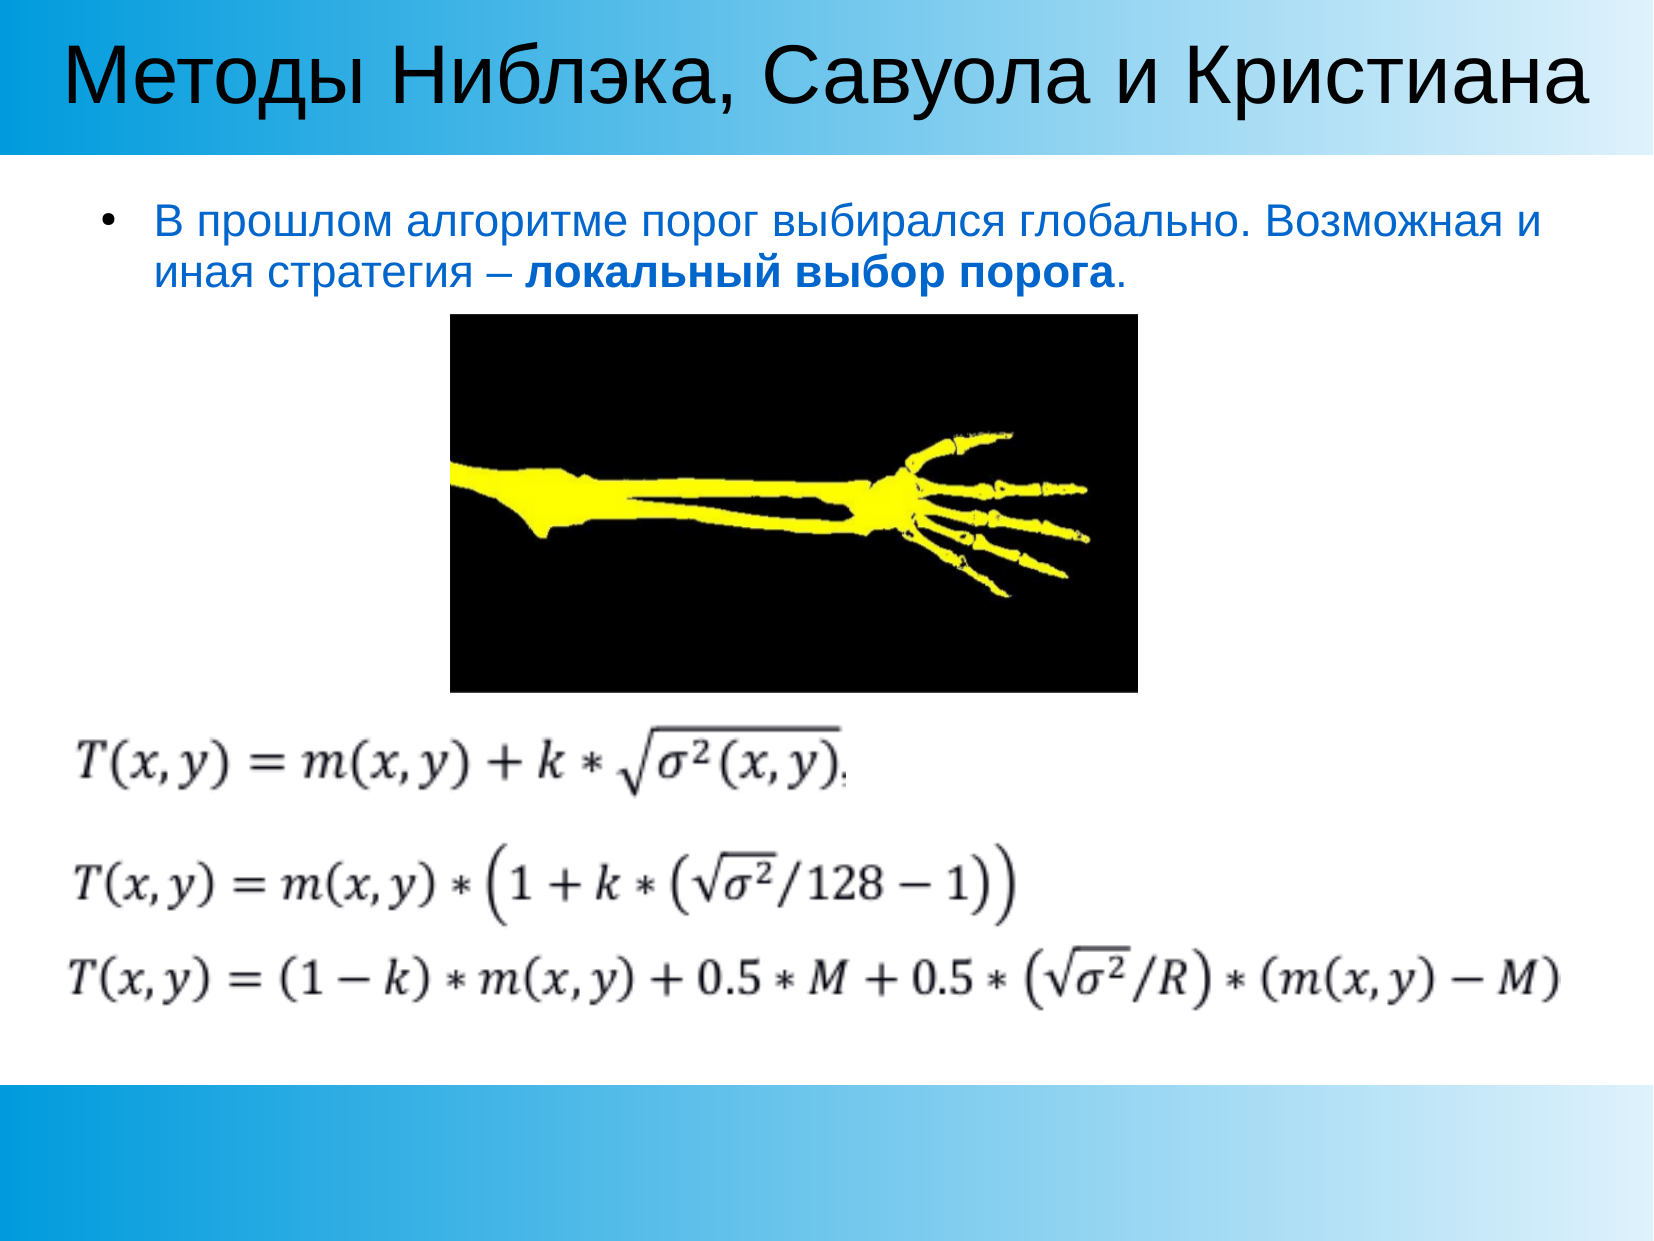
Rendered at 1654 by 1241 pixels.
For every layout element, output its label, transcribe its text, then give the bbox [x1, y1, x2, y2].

title Методы Ниблэка, Савуола и Кристиана [0, 0, 1654, 151]
picture [55, 944, 1561, 1036]
picture [45, 314, 1138, 825]
list В прошлом алгоритме порог выбирался глобально. Возможная и иная стратегия – локальный выбор порога. [82, 195, 1571, 1010]
picture [58, 839, 1021, 940]
